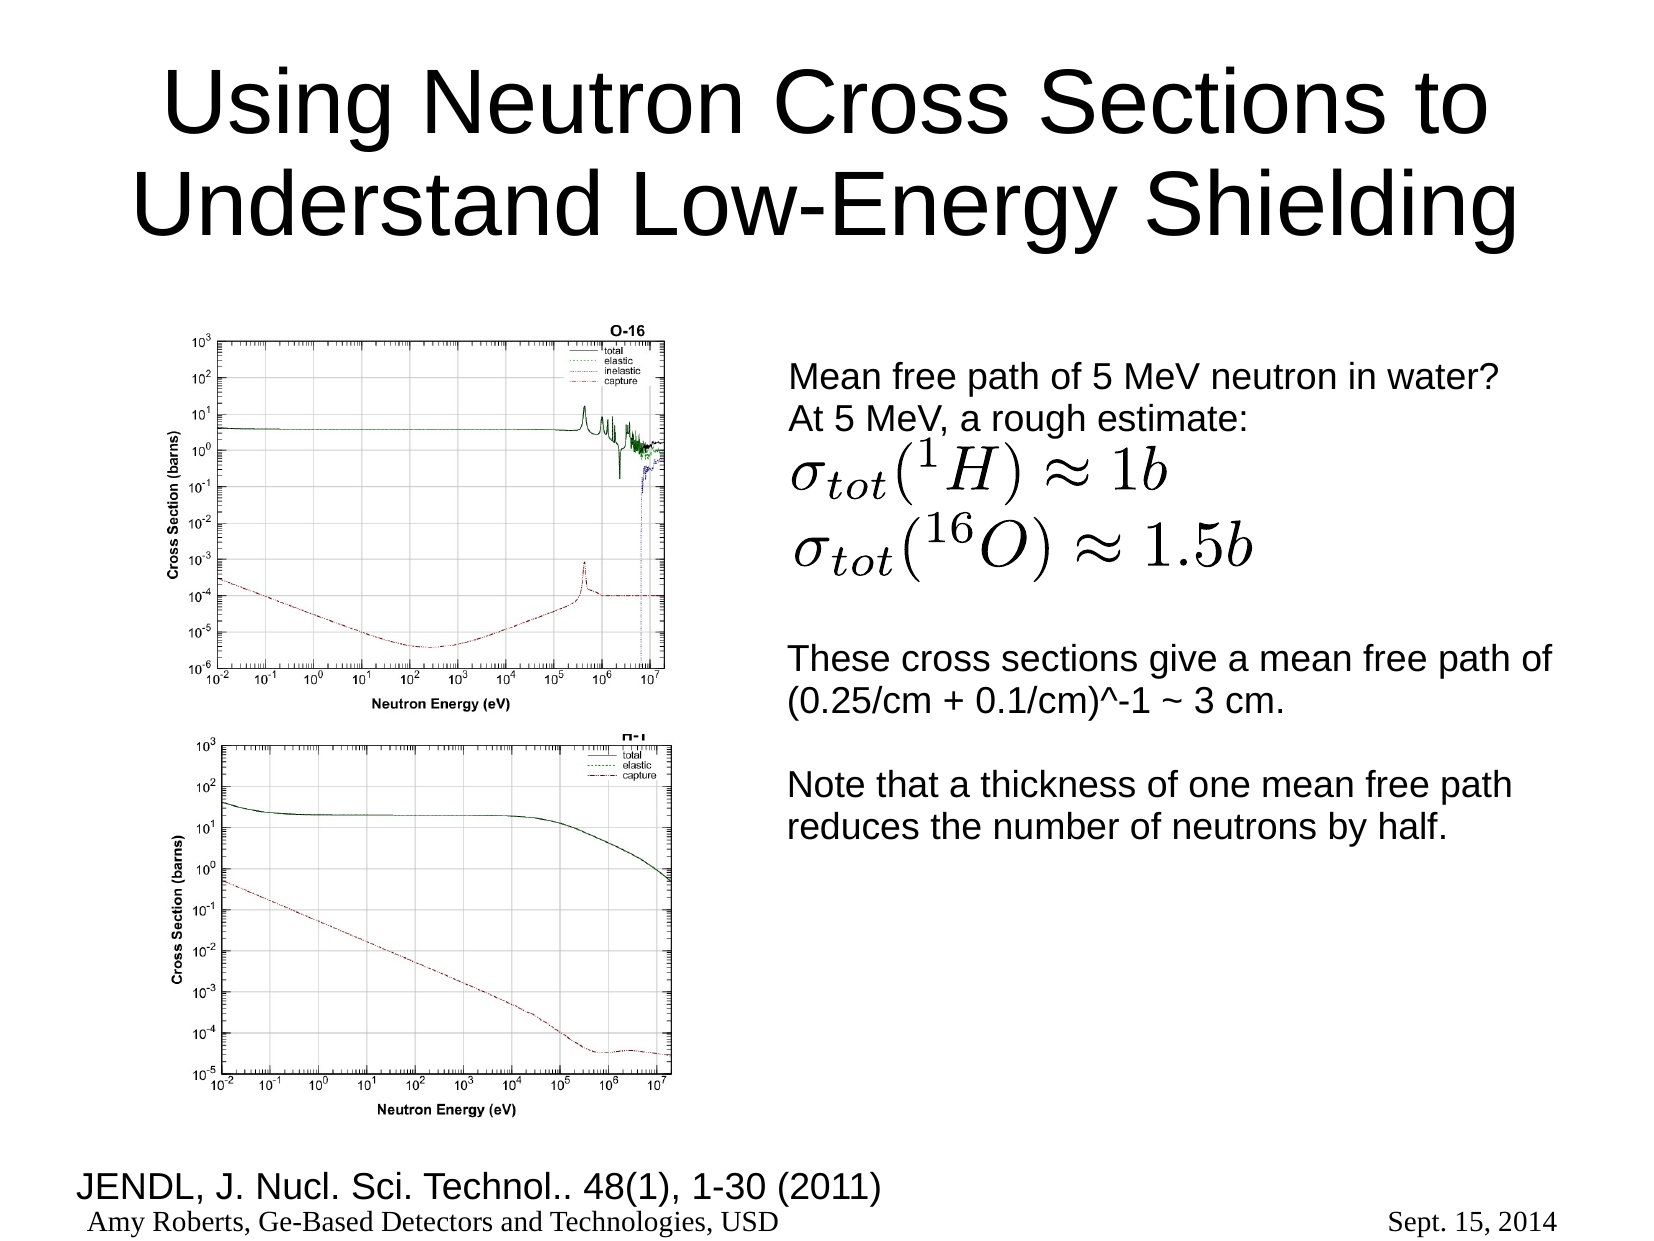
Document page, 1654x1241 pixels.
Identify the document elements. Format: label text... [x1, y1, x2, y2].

title Using Neutron Cross Sections to Understand Low-Energy Shielding [82, 49, 1571, 257]
text_box Mean free path of 5 MeV neutron in water? At 5 MeV, a rough estimate: [773, 348, 1516, 448]
picture [139, 295, 714, 1141]
picture [795, 511, 1253, 583]
text_box These cross sections give a mean free path of (0.25/cm + 0.1/cm)^-1 ~ 3 cm. Note that a thickness of one mean free path reduces the number of neutrons by half. [772, 630, 1581, 1077]
text_box JENDL, J. Nucl. Sci. Technol.. 48(1), 1-30 (2011) [61, 1158, 901, 1216]
picture [791, 437, 1167, 506]
